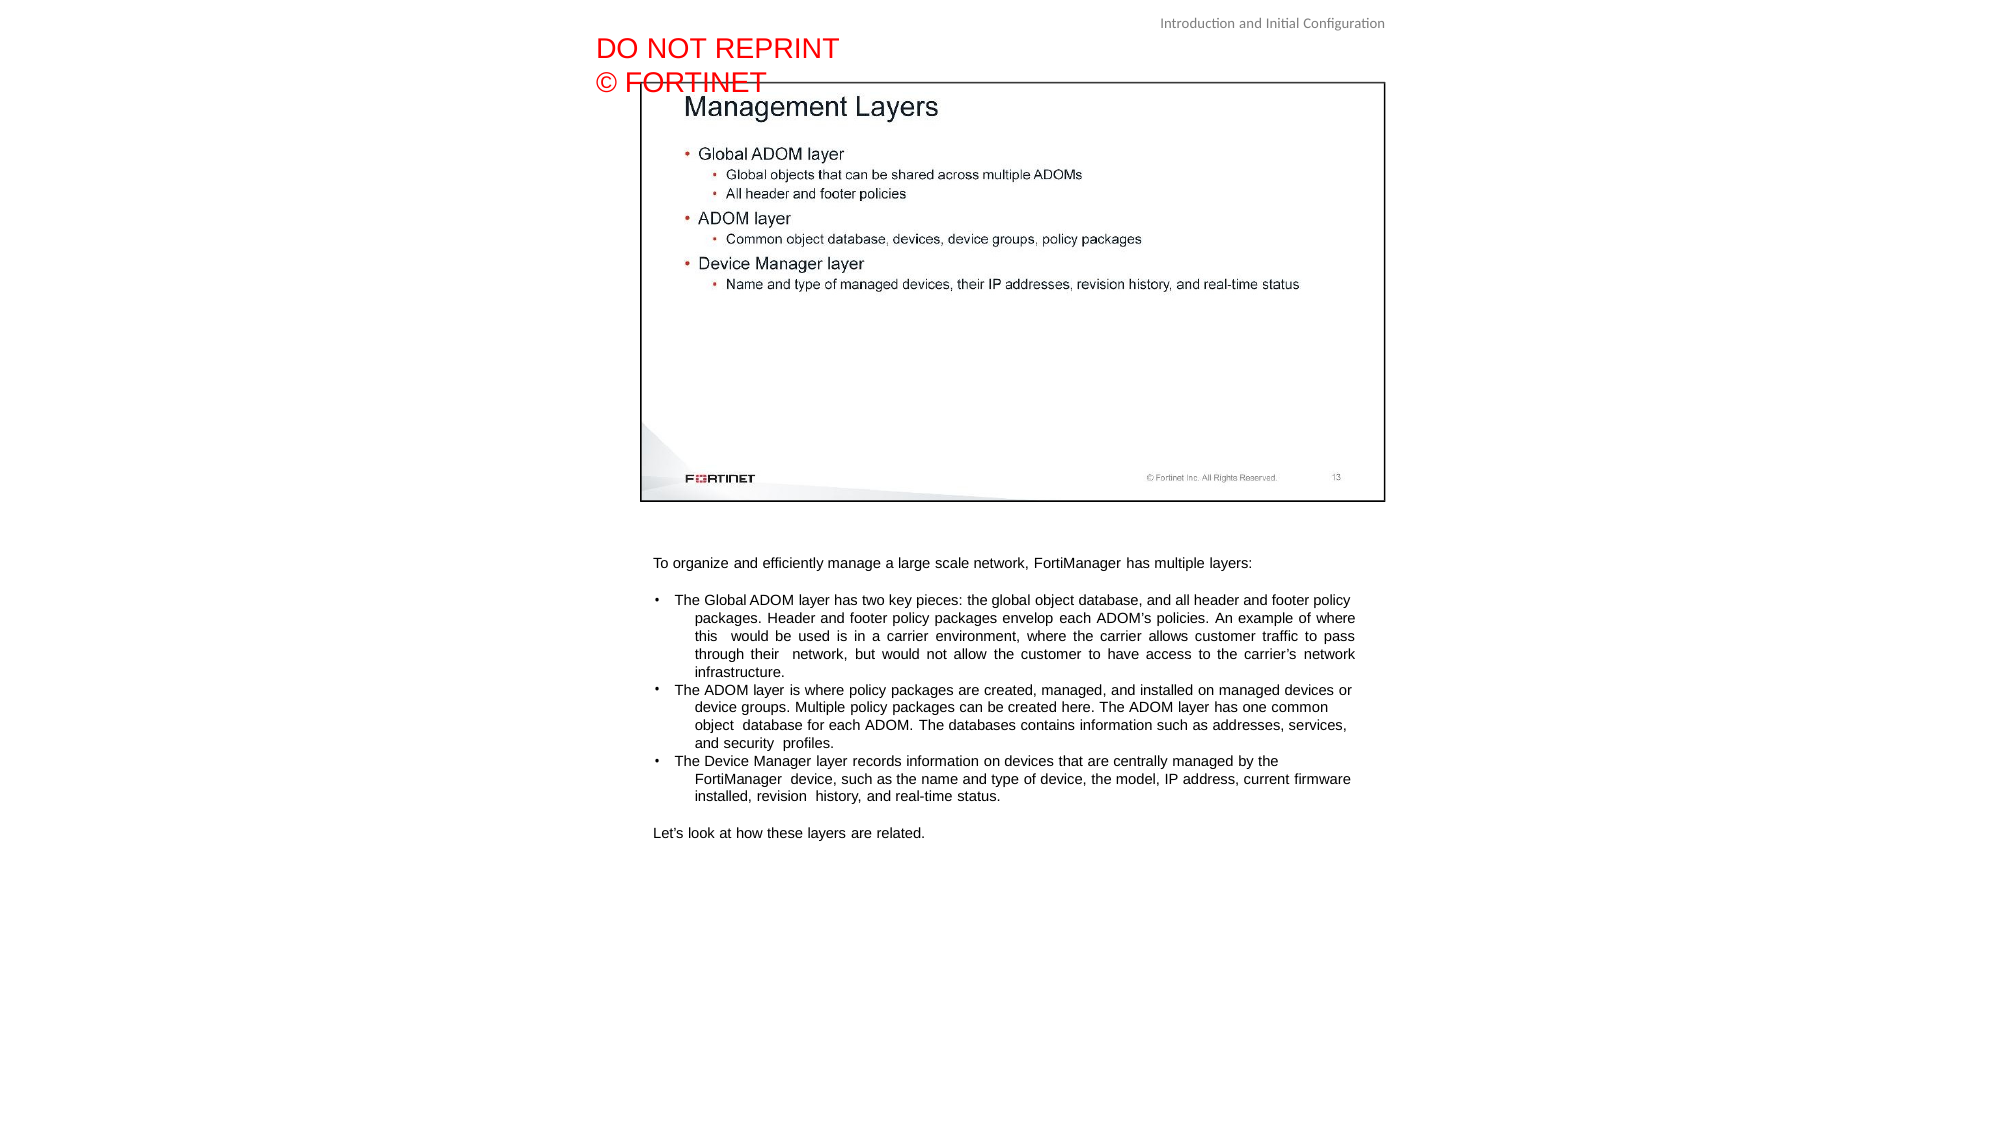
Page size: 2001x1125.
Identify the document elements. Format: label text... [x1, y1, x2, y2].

picture [642, 92, 1345, 500]
text_box [640, 81, 1386, 502]
text_box To organize and efficiently manage a large scale network, FortiManager has multiple layers: The Global ADOM layer has two key pieces: the global object database, and all header and footer policy packages. Header and footer policy packages envelop each ADOM’s policies. An example of where this would be used is in a carrier environment, where the carrier allows customer traffic to pass through their network, but would not allow the customer to have access to the carrier’s network infrastructure. The ADOM layer is where policy packages are created, managed, and installed on managed devices or device groups. Multiple policy packages can be created here. The ADOM layer has one common object database for each ADOM. The databases contains information such as addresses, services, and security profiles. The Device Manager layer records information on devices that are centrally managed by the FortiManager device, such as the name and type of device, the model, IP address, current firmware installed, revision history, and real-time status. Let’s look at how these layers are related. [651, 552, 1370, 827]
text_box Introduction and Initial Configuration [1158, 11, 1386, 32]
text_box DO NOT REPRINT © FORTINET [594, 28, 841, 98]
